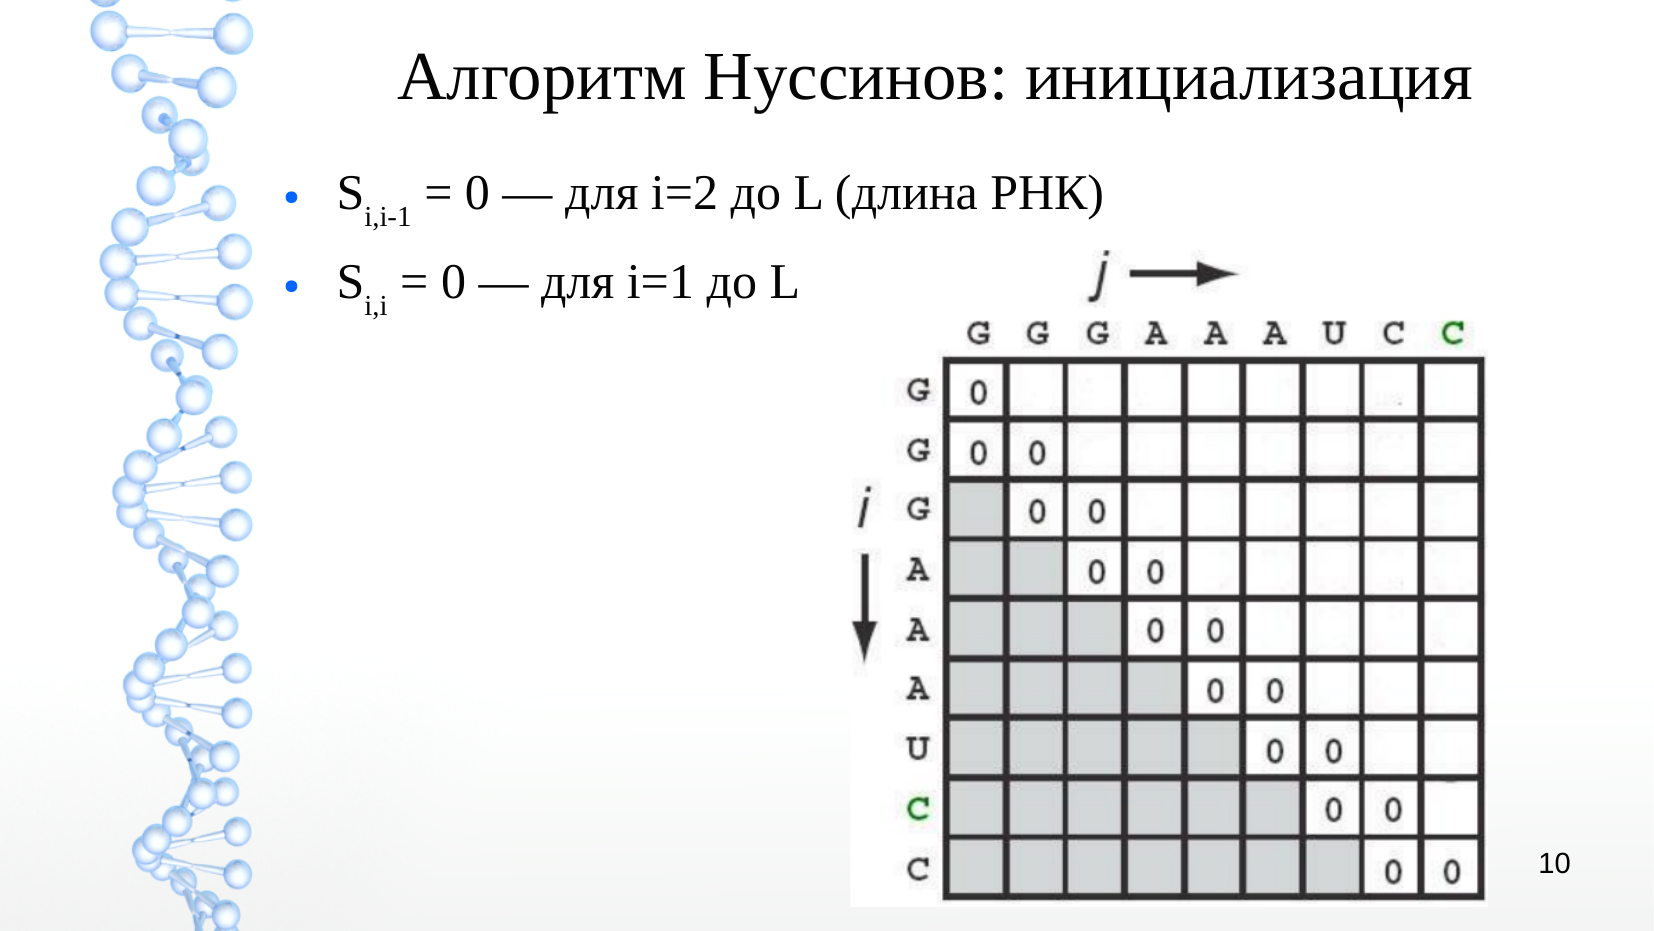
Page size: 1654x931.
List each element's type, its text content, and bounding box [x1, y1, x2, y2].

title Алгоритм Нуссинов: инициализация [271, 0, 1601, 154]
picture [0, 0, 1654, 931]
list Si,i-1 = 0 — для i=2 до L (длина РНК) Si,i = 0 — для i=1 до L [265, 165, 1146, 355]
